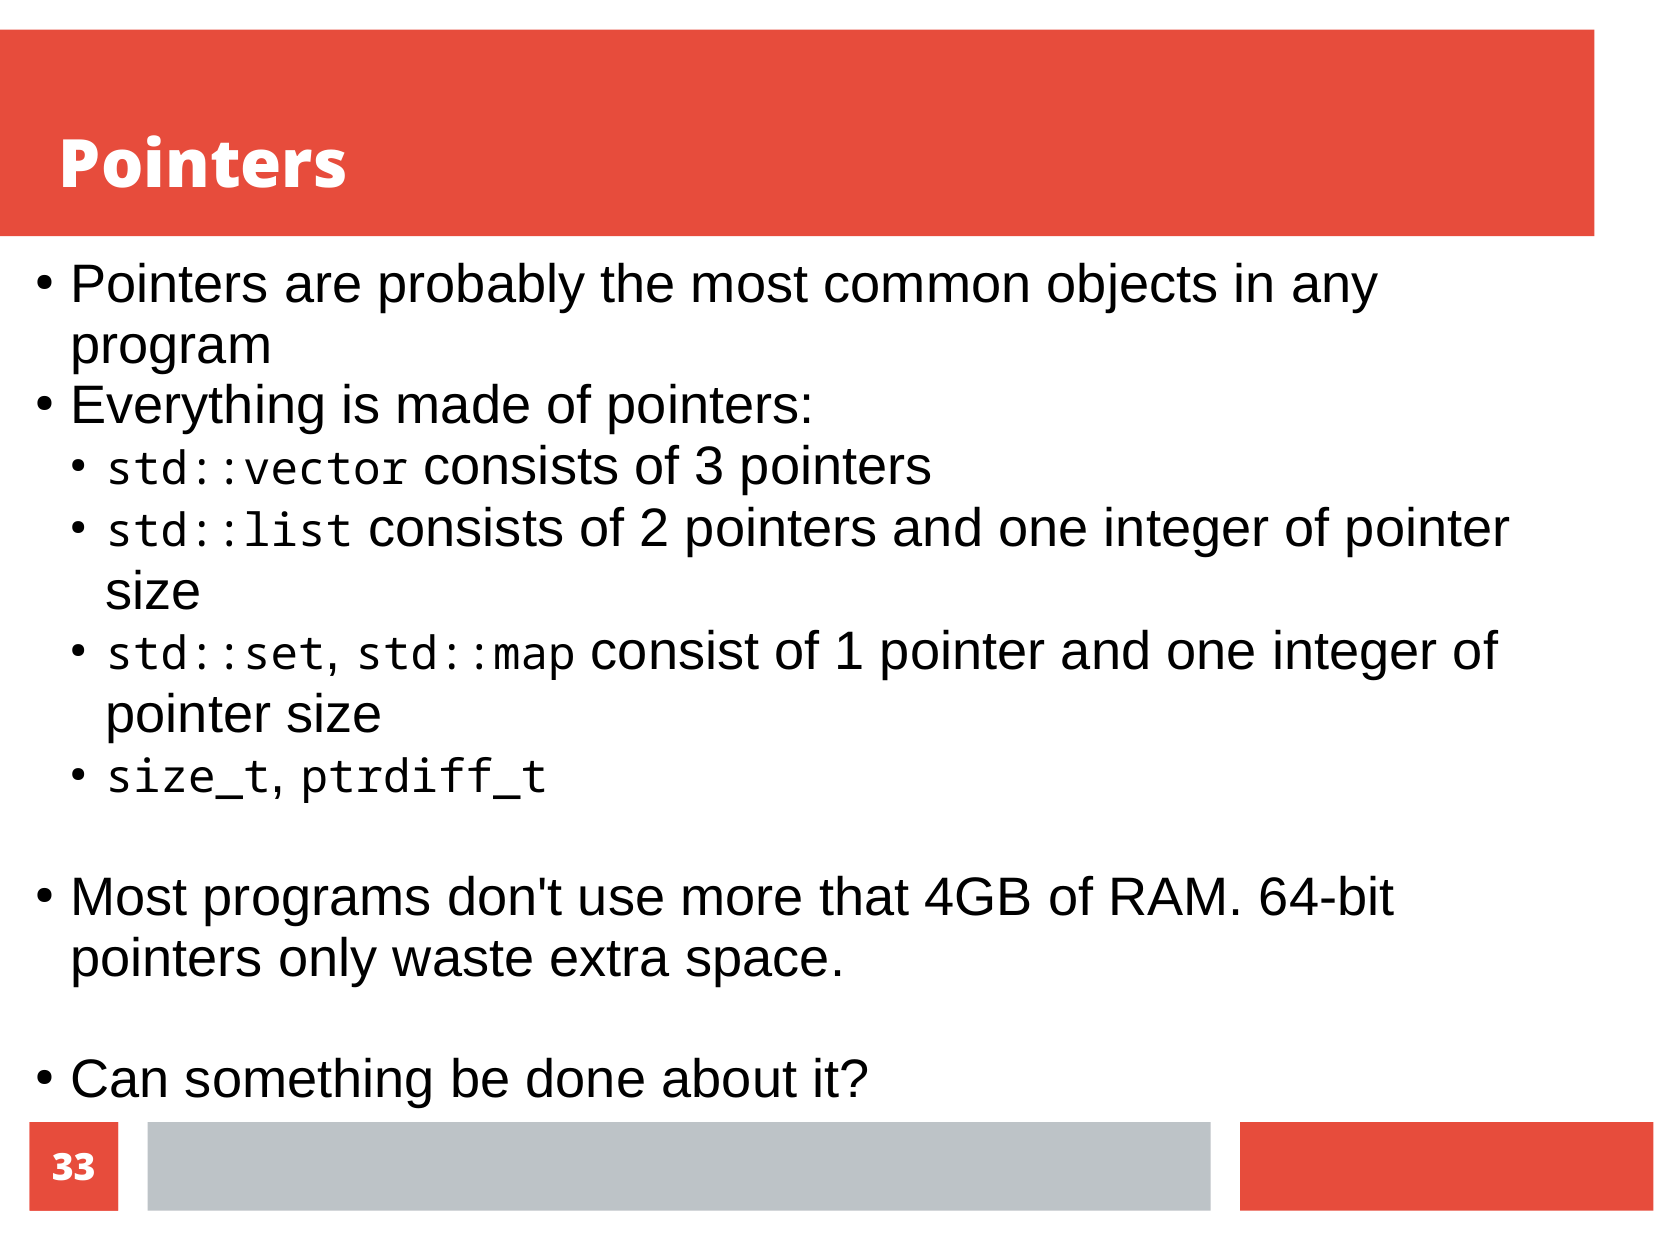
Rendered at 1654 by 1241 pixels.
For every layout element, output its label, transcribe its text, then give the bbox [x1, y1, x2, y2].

title Pointers [59, 59, 1595, 207]
text_box Pointers are probably the most common objects in any program Everything is made of pointers: std::vector consists of 3 pointers std::list consists of 2 pointers and one integer of pointer size std::set, std::map consist of 1 pointer and one integer of pointer size size_t, ptrdiff_t Most programs don't use more that 4GB of RAM. 64-bit pointers only waste extra space. Can something be done about it? [34, 253, 1559, 679]
